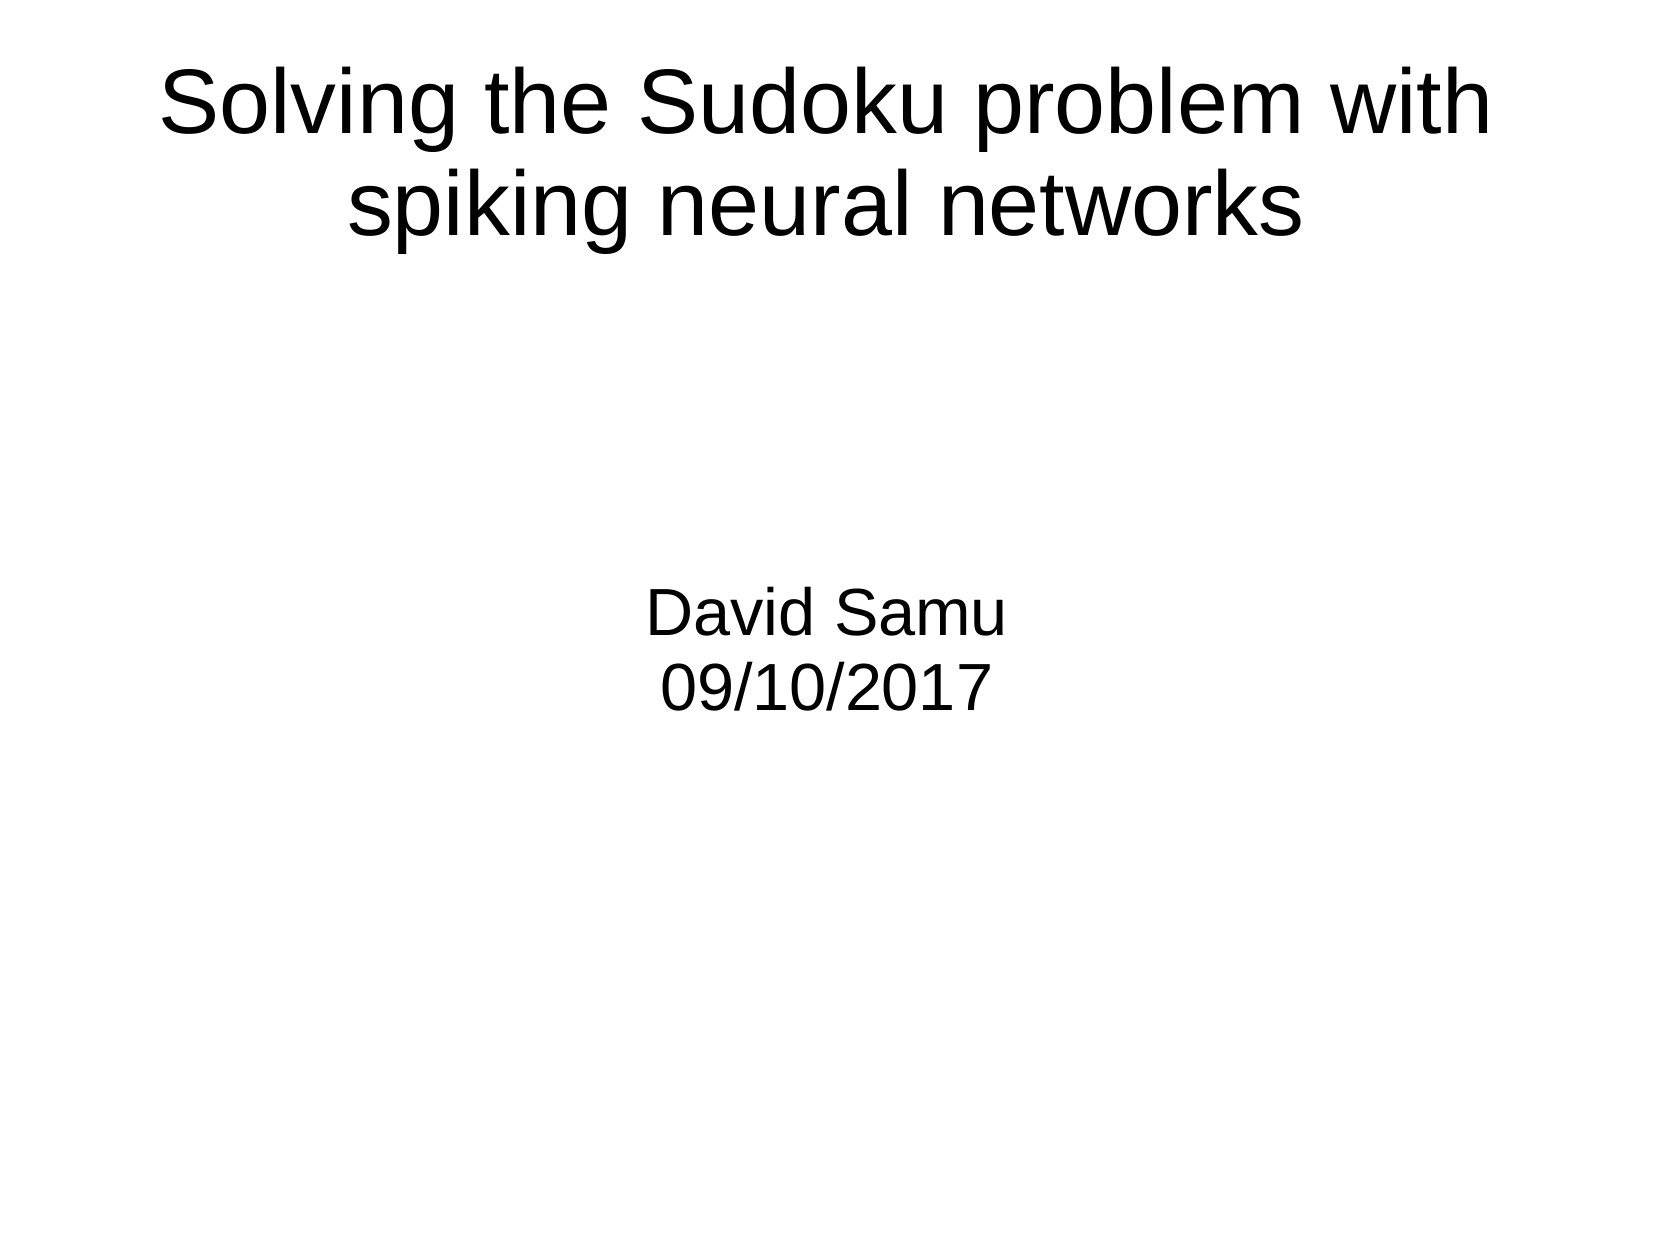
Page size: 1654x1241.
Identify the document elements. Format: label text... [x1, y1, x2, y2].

title Solving the Sudoku problem with spiking neural networks [82, 49, 1571, 257]
subtitle David Samu 09/10/2017 [82, 290, 1571, 1010]
